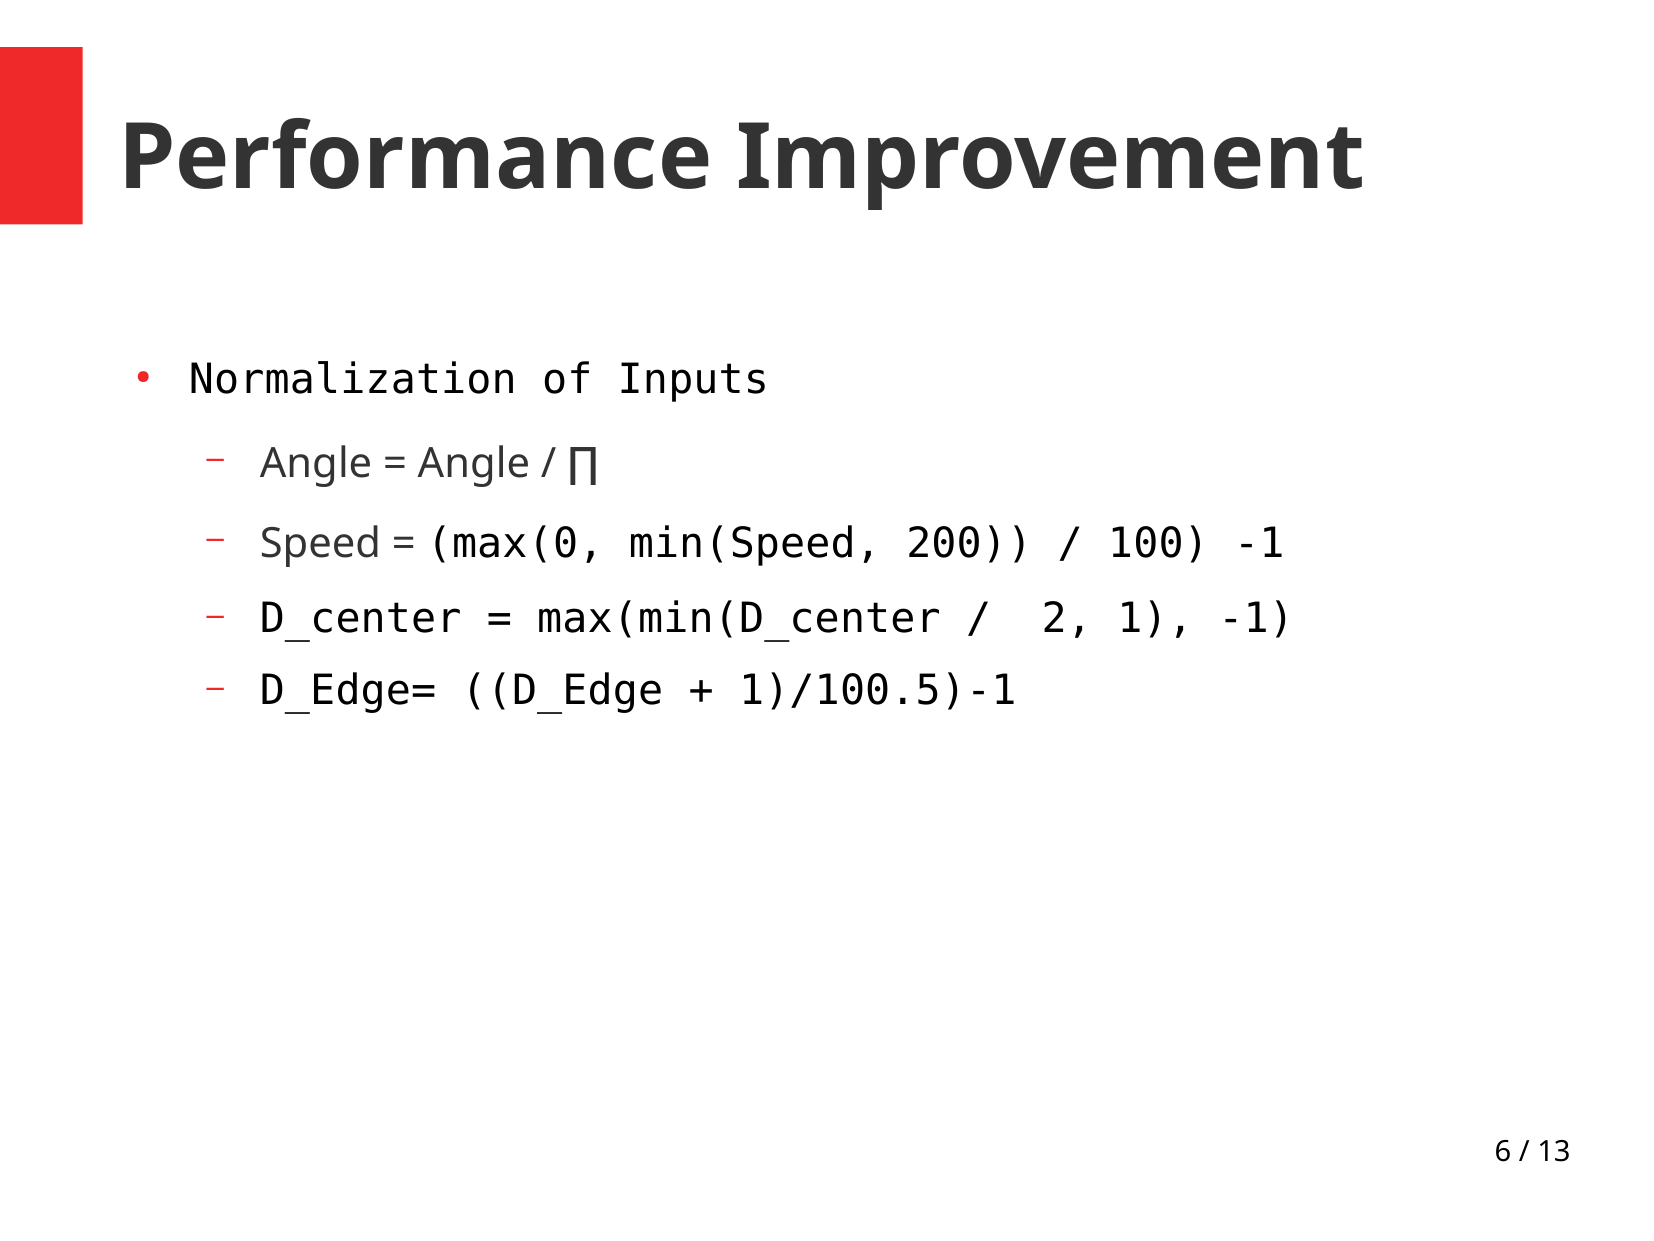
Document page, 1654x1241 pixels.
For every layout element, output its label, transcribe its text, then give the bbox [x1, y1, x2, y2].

list Normalization of Inputs Angle = Angle / ∏ Speed = (max(0, min(Speed, 200)) / 100) -1 D_center = max(min(D_center / 2, 1), -1) D_Edge= ((D_Edge + 1)/100.5)-1 [118, 354, 1536, 1074]
title Performance Improvement [118, 49, 1571, 257]
